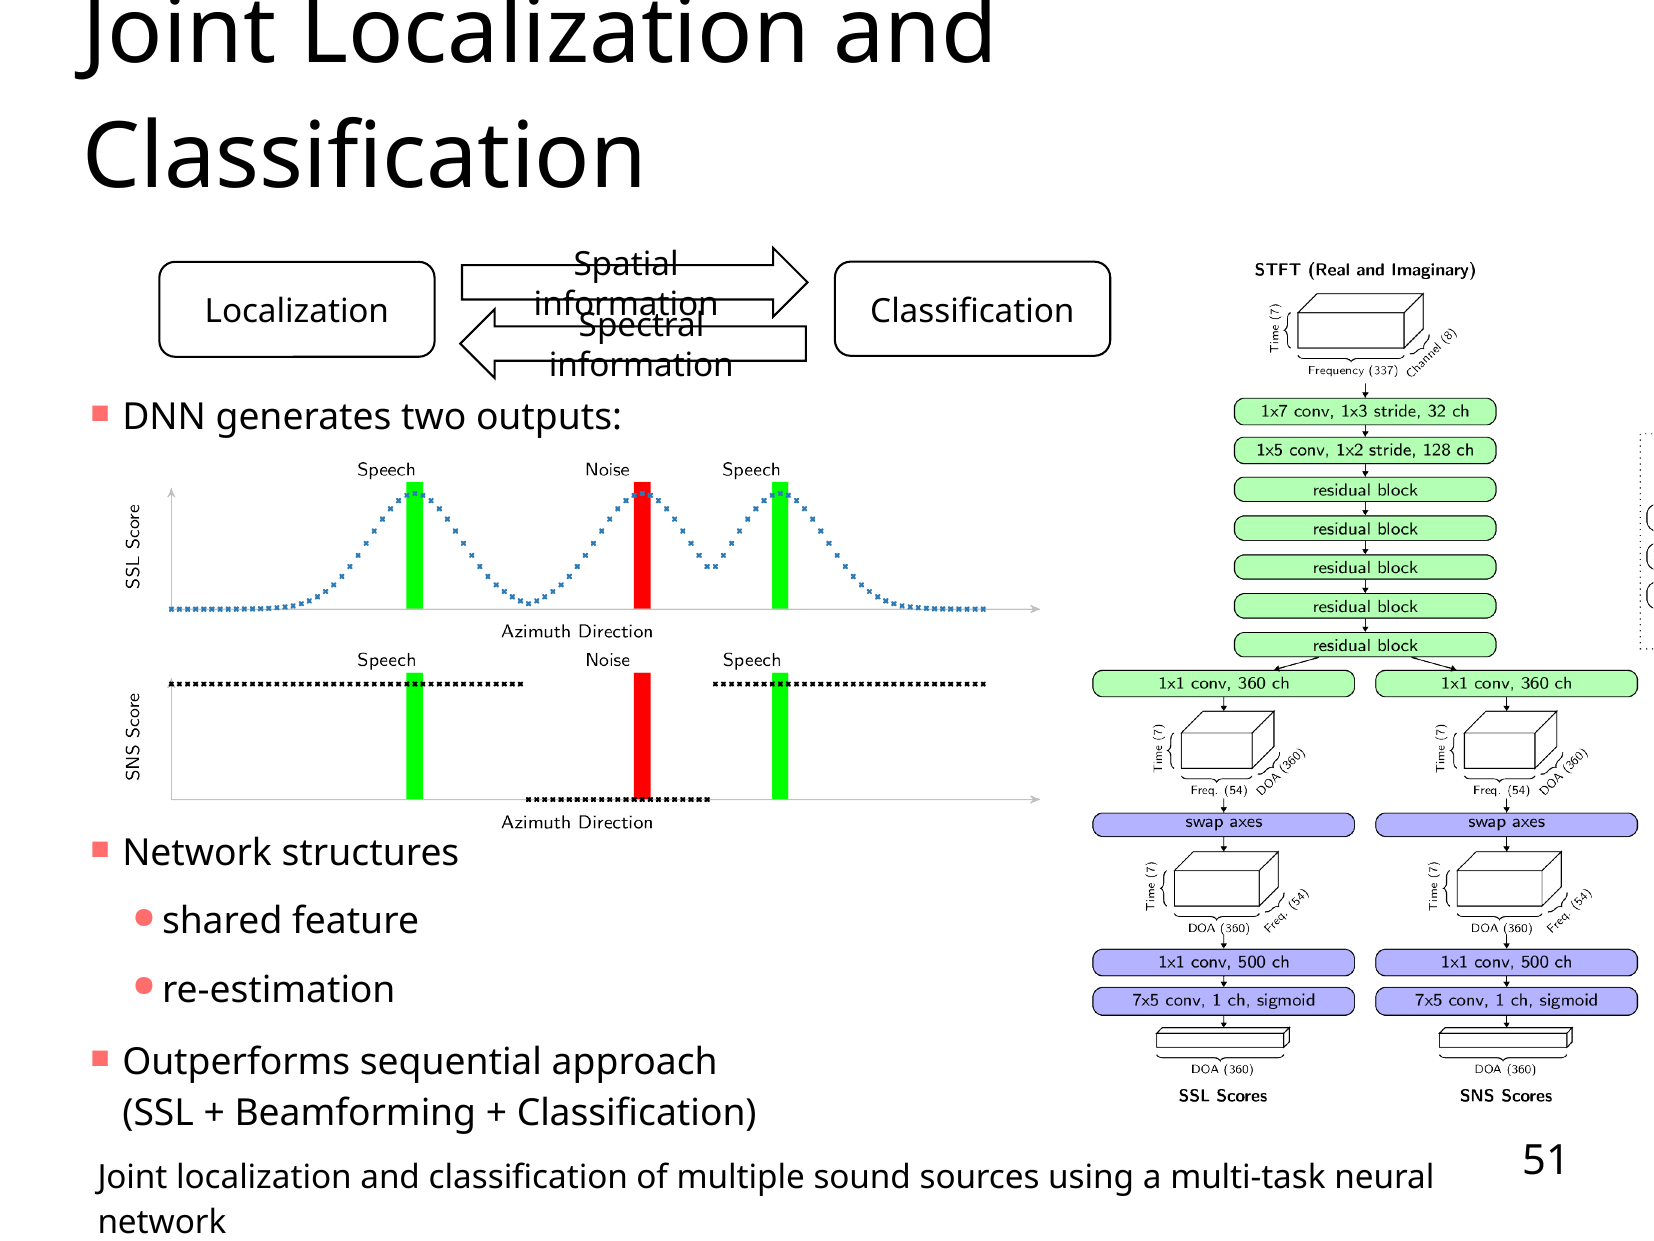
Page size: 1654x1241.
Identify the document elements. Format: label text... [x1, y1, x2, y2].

title Joint Localization and Classification [82, 32, 1571, 148]
text_box Spectral information [460, 309, 806, 378]
text_box Localization [159, 261, 435, 357]
picture [106, 456, 1040, 839]
picture [1086, 256, 1654, 1107]
text_box Classification [834, 261, 1111, 356]
text_box Joint localization and classification of multiple sound sources using a multi-task neural network He et al., Interspeech 2018 [82, 1145, 1501, 1241]
list DNN generates two outputs: Network structures shared feature re-estimation Outperforms sequential approach (SSL + Beamforming + Classification) [82, 389, 1063, 1145]
text_box Spatial information [461, 247, 808, 317]
